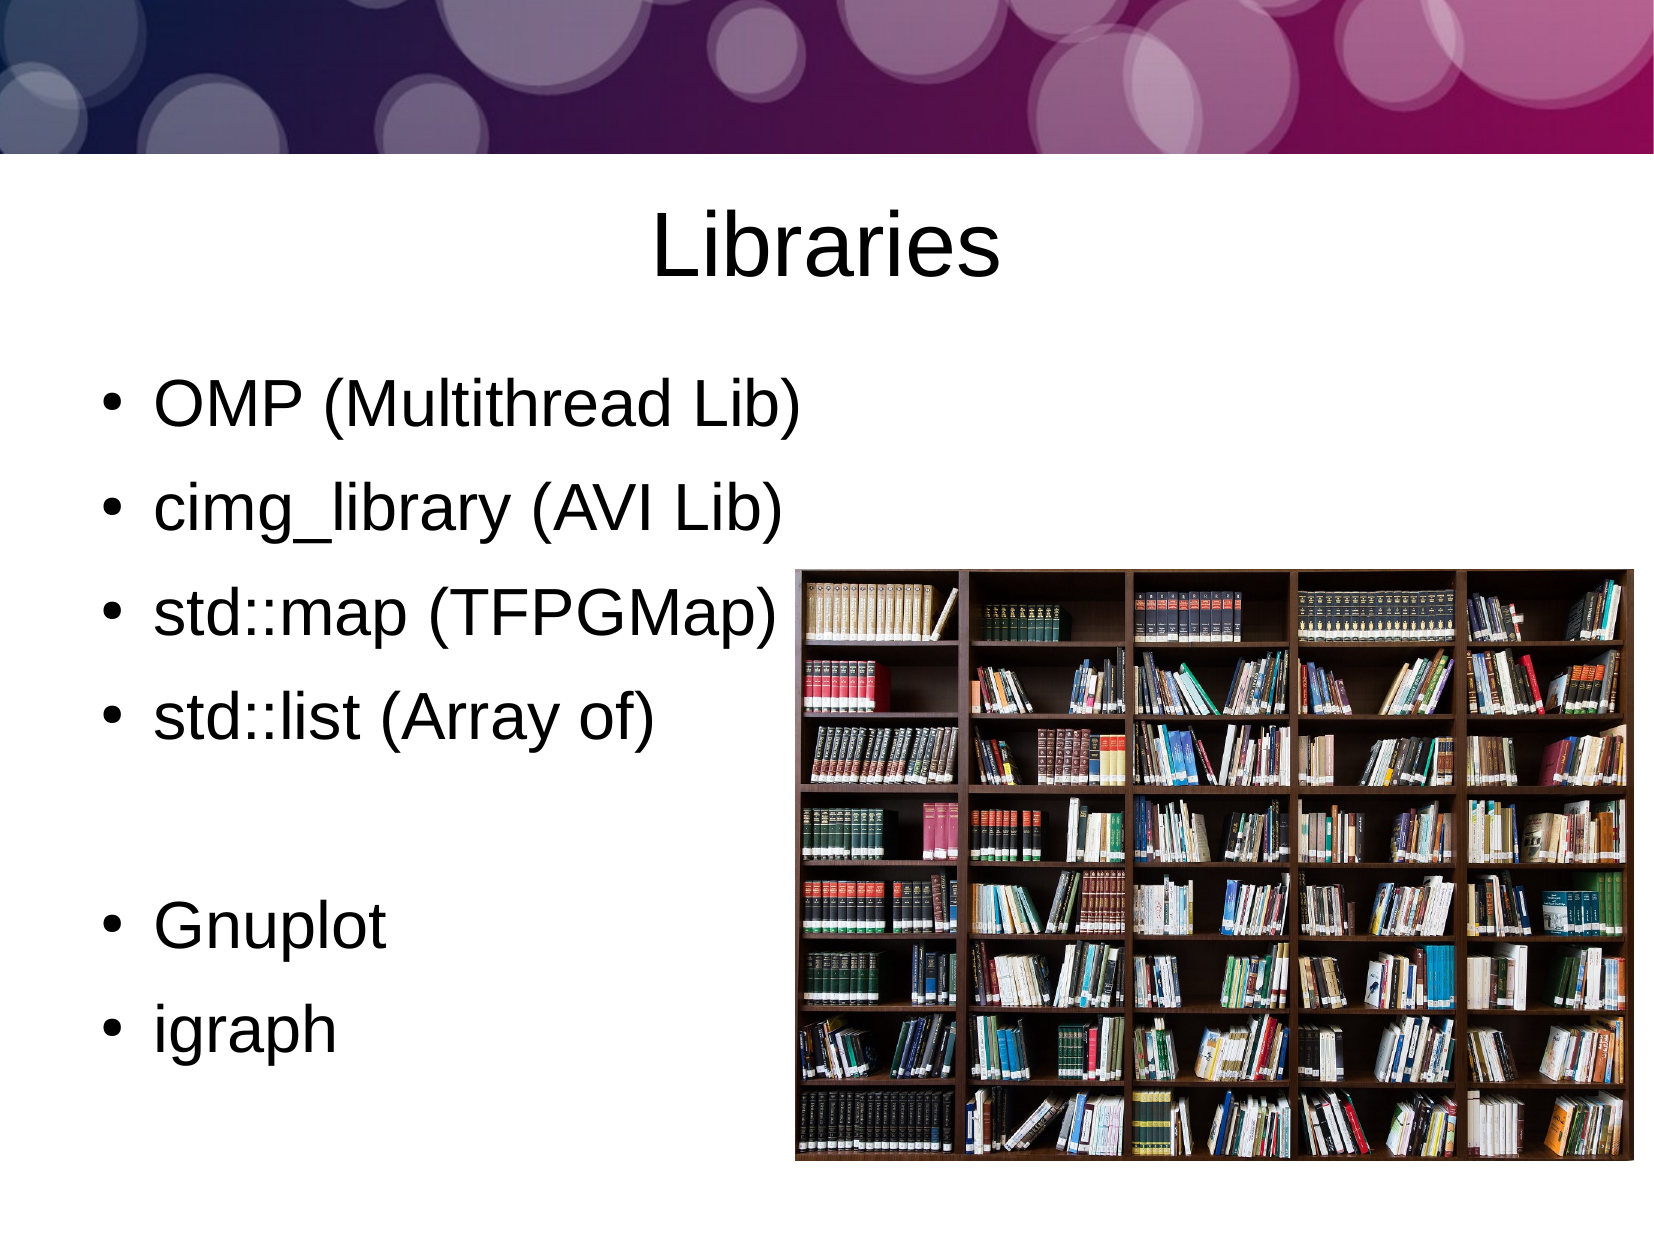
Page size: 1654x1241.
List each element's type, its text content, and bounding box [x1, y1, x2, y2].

picture [0, 0, 1654, 154]
title Libraries [82, 159, 1571, 331]
picture [795, 569, 1634, 1161]
list OMP (Multithread Lib) cimg_library (AVI Lib) std::map (TFPGMap) std::list (Array of) Gnuplot igraph [82, 366, 1571, 1087]
